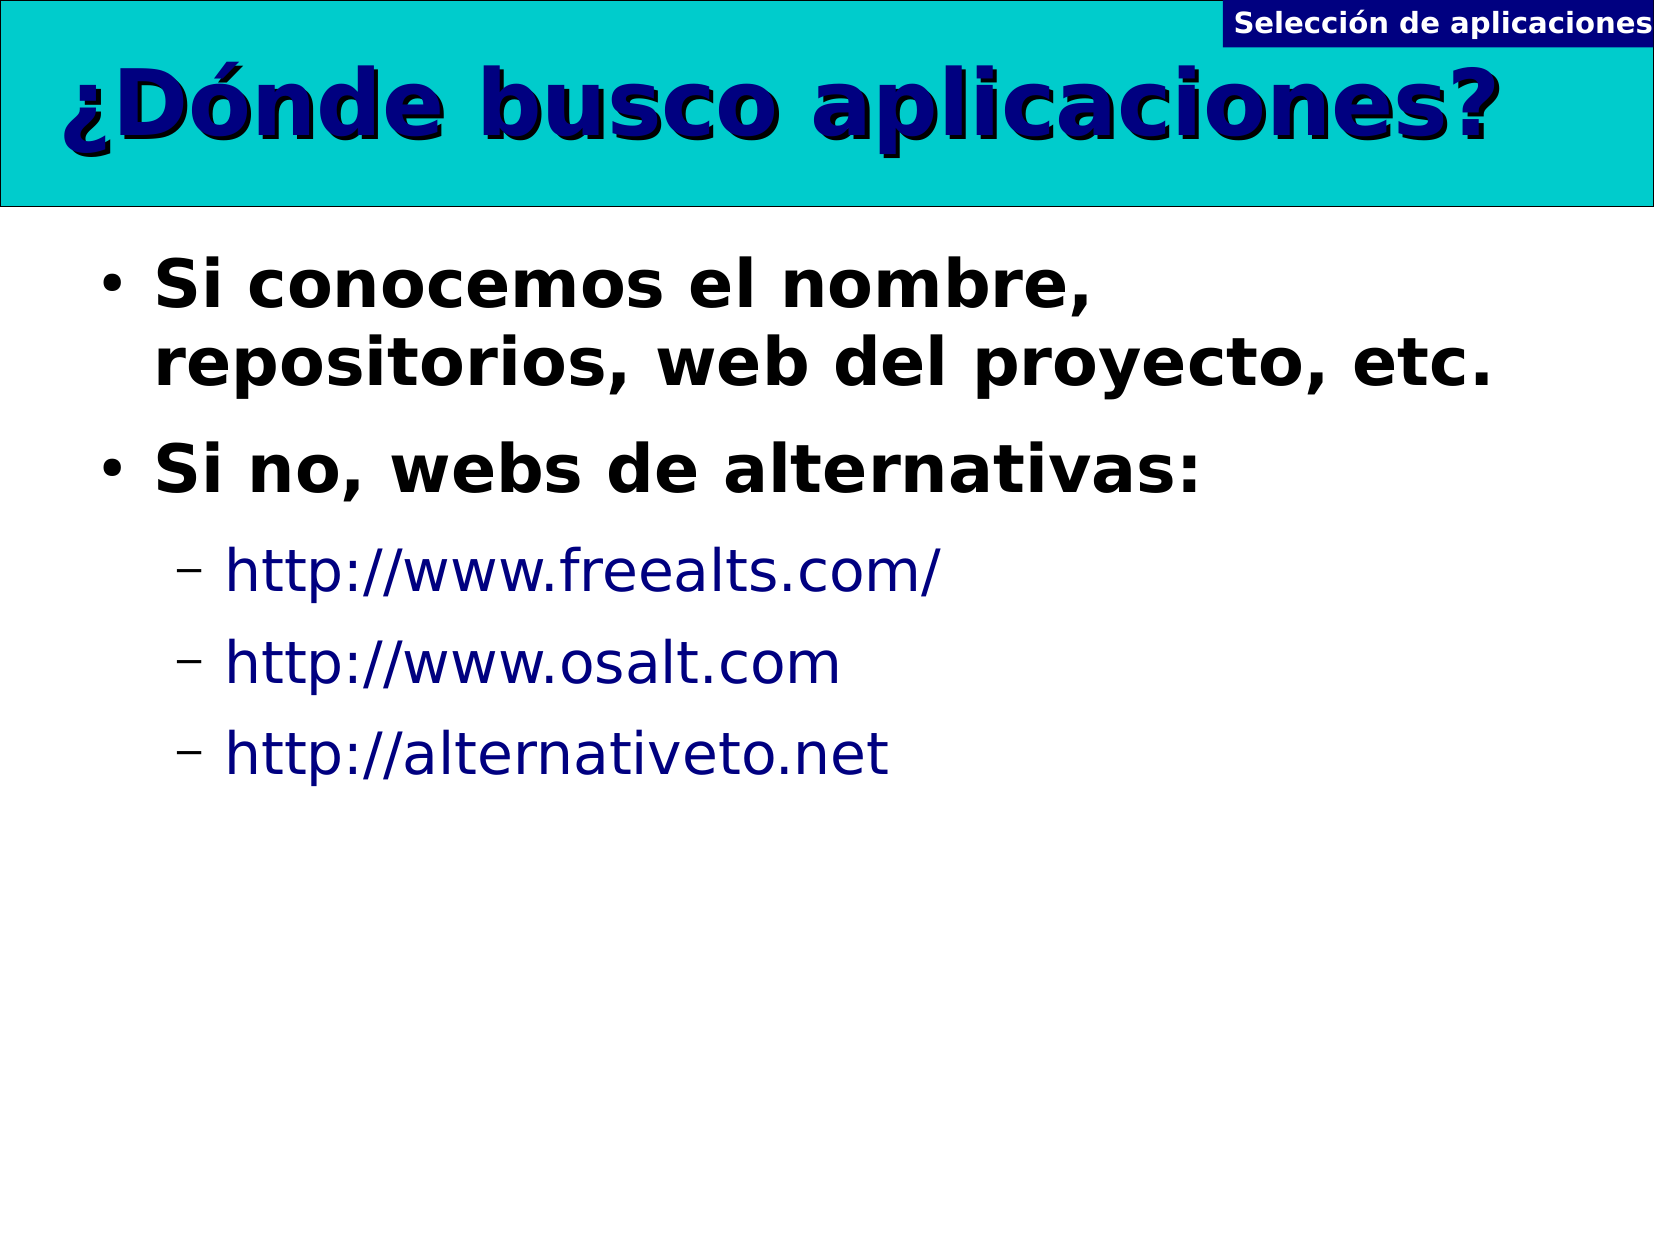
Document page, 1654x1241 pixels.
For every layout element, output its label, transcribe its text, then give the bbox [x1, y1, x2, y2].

title ¿Dónde busco aplicaciones? [59, 14, 1654, 192]
text_box Selección de aplicaciones [1222, 0, 1654, 48]
list Si conocemos el nombre, repositorios, web del proyecto, etc. Si no, webs de alternativas: http://www.freealts.com/ http://www.osalt.com http://alternativeto.net [82, 245, 1571, 1094]
